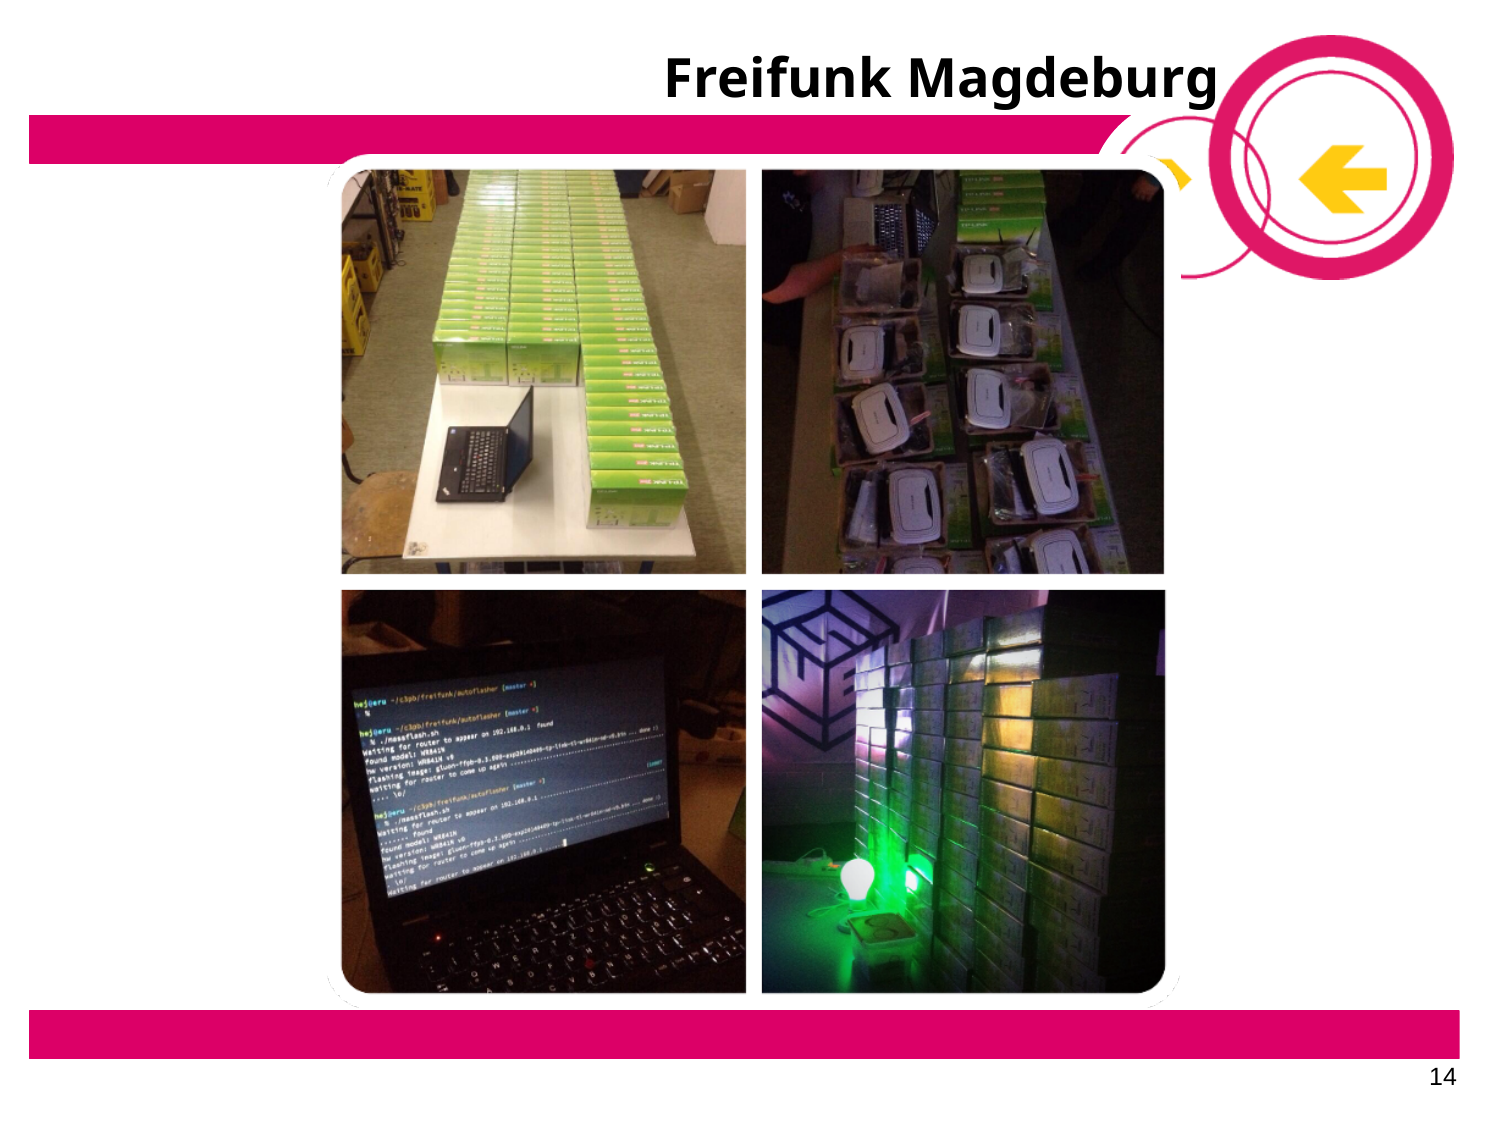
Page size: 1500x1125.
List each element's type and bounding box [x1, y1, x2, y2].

picture [326, 35, 1454, 1009]
picture [1107, 73, 1114, 91]
